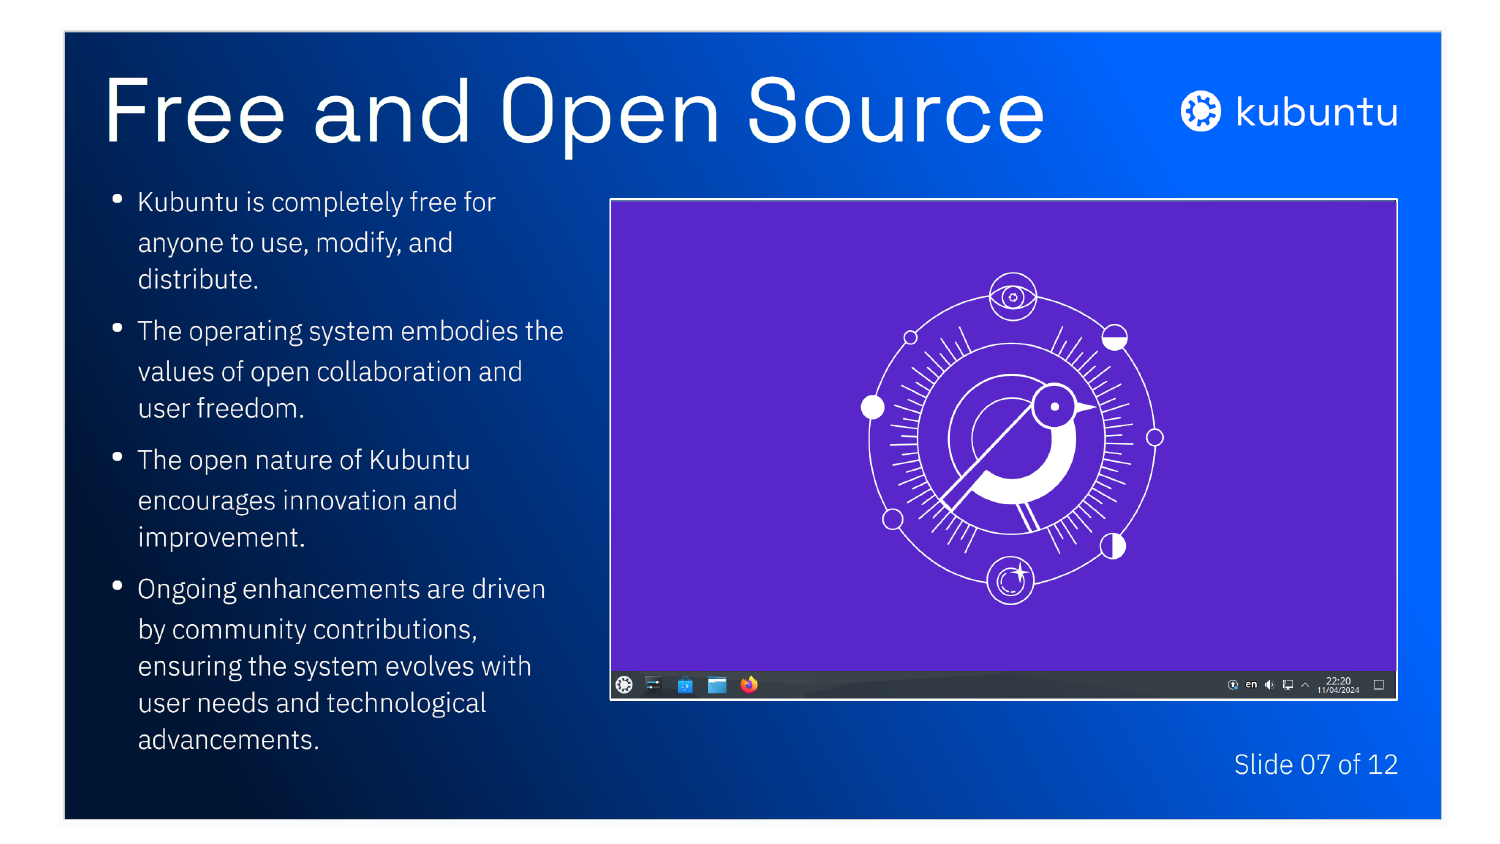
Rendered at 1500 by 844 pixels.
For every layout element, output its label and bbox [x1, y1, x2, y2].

picture [59, 26, 1447, 827]
